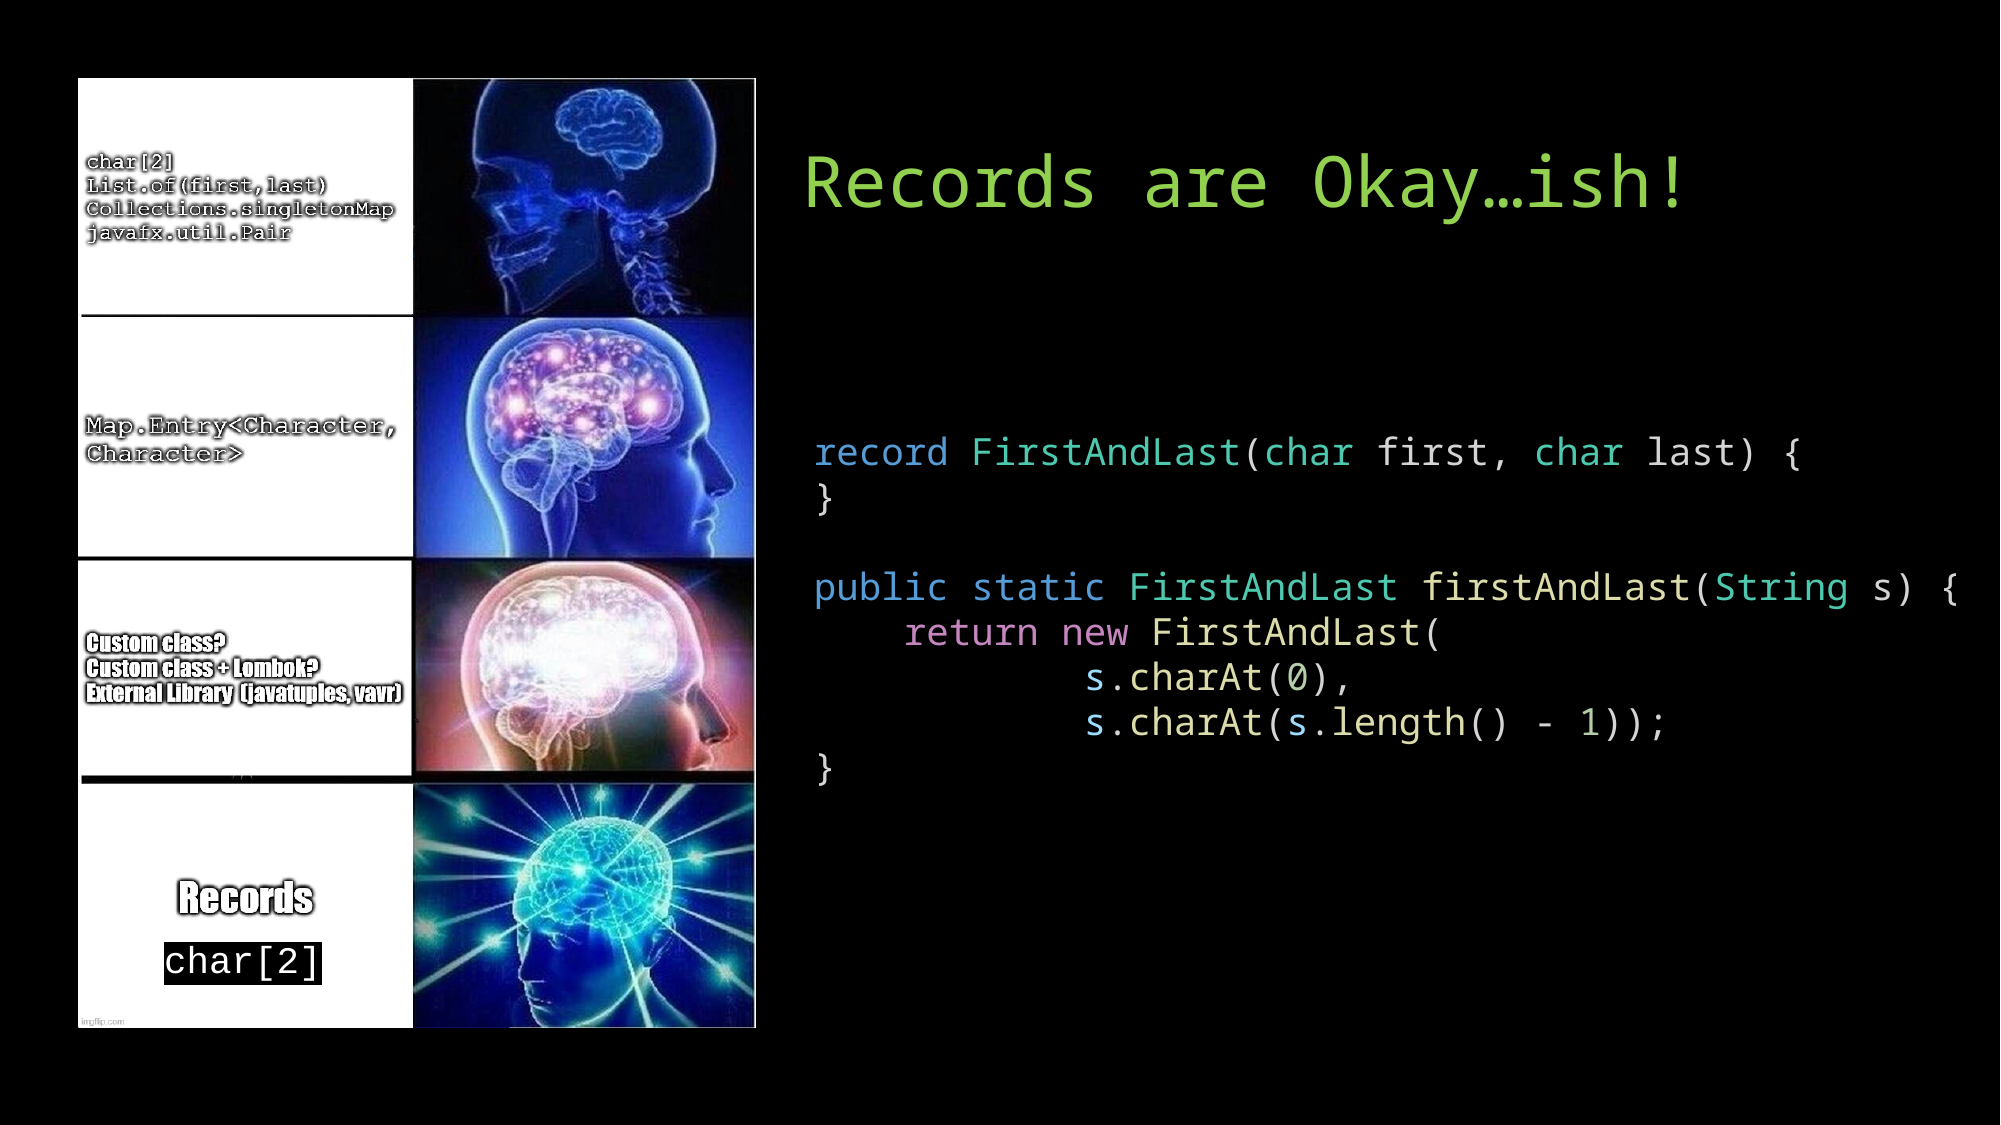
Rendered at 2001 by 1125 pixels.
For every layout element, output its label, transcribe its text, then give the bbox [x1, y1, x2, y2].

text_box record FirstAndLast(char first, char last) { } public static FirstAndLast firstAndLast(String s) { return new FirstAndLast( s.charAt(0), s.charAt(s.length() - 1)); } [799, 420, 1981, 796]
picture [78, 78, 756, 1028]
title Records are Okay…ish! [787, 42, 2000, 231]
text_box char[2] [149, 928, 339, 989]
